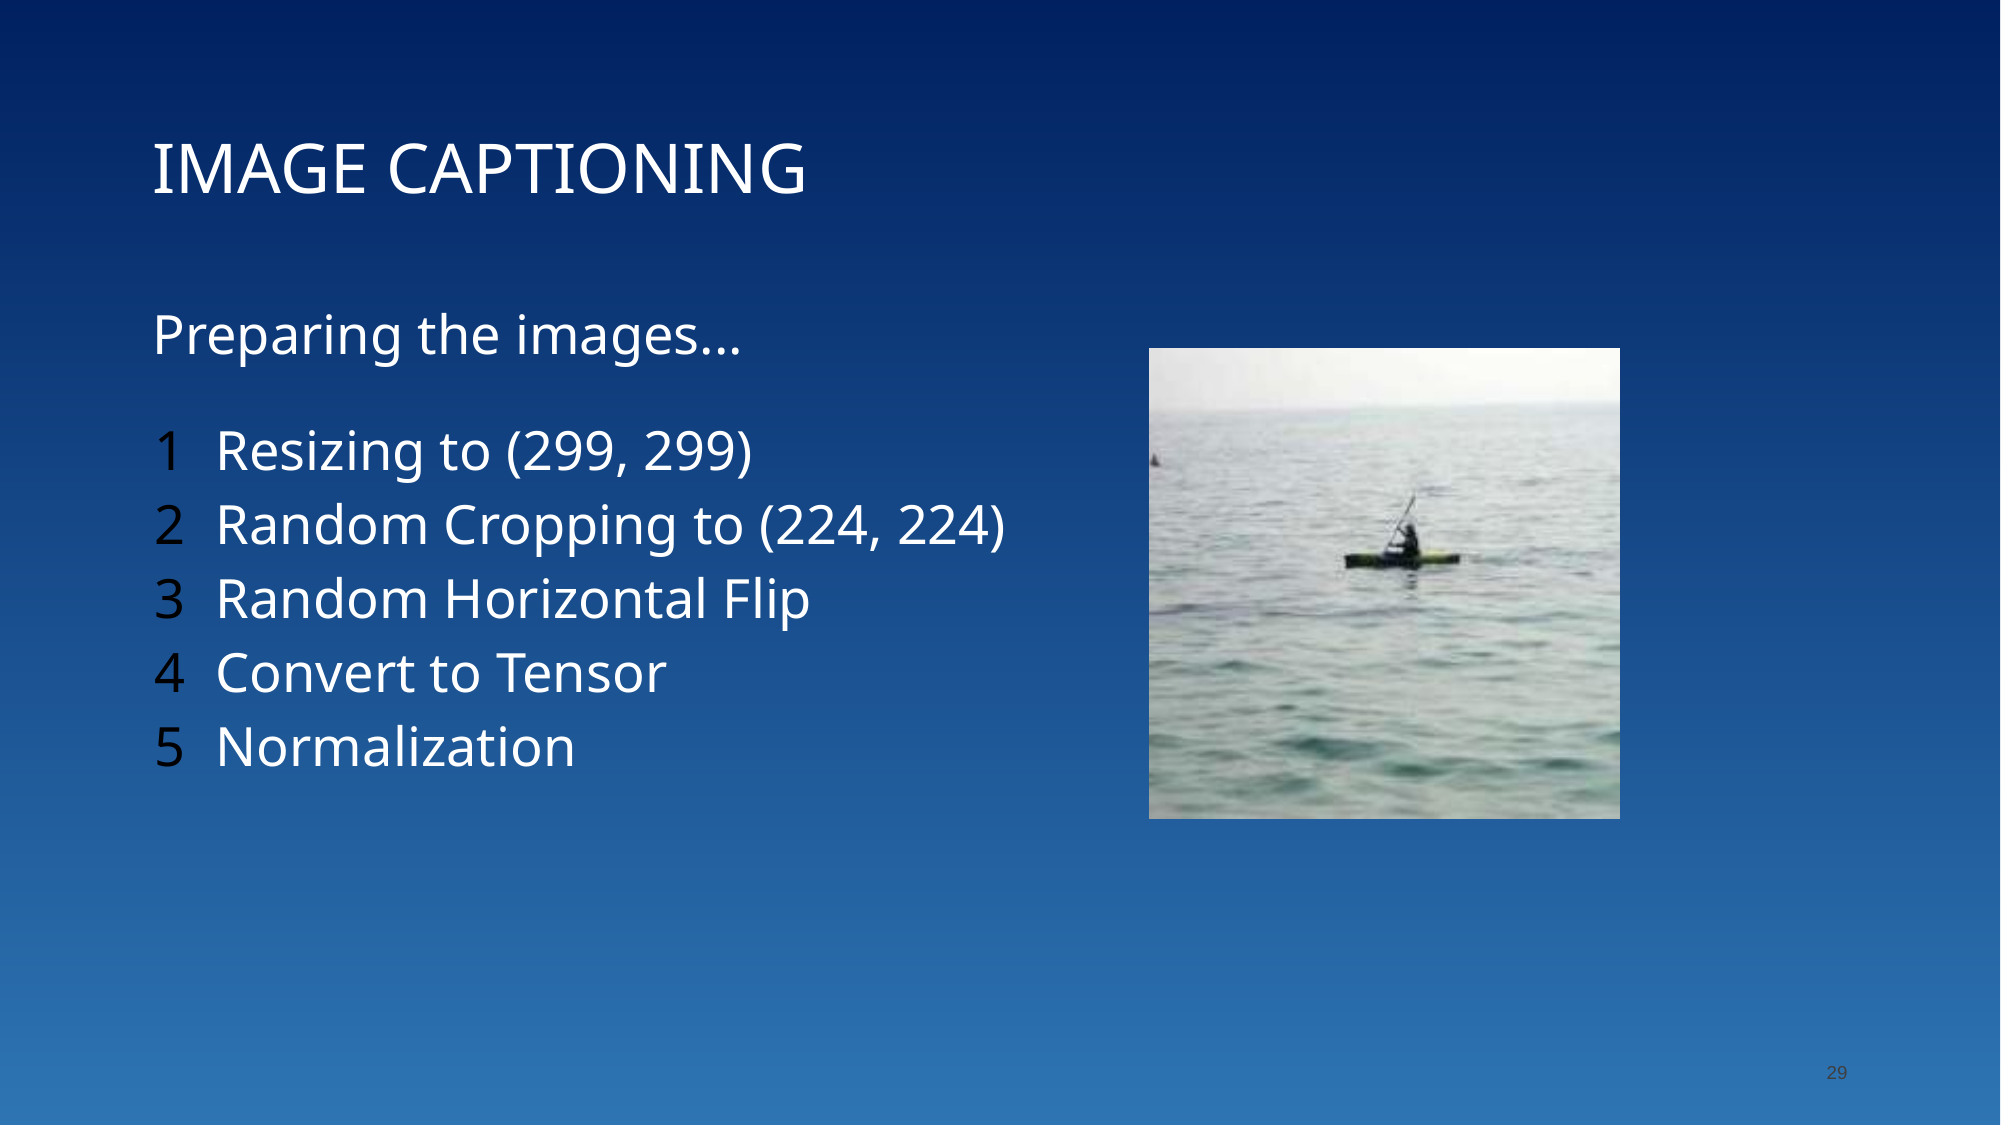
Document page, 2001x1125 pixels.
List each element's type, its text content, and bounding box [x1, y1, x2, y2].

title IMAGE CAPTIONING [137, 59, 1863, 278]
picture [1149, 348, 1620, 819]
slide_number 29 [1412, 1042, 1863, 1103]
text_box Preparing the images... Resizing to (299, 299) Random Cropping to (224, 224) Random Horizontal Flip Convert to Tensor Normalization [137, 288, 1233, 759]
